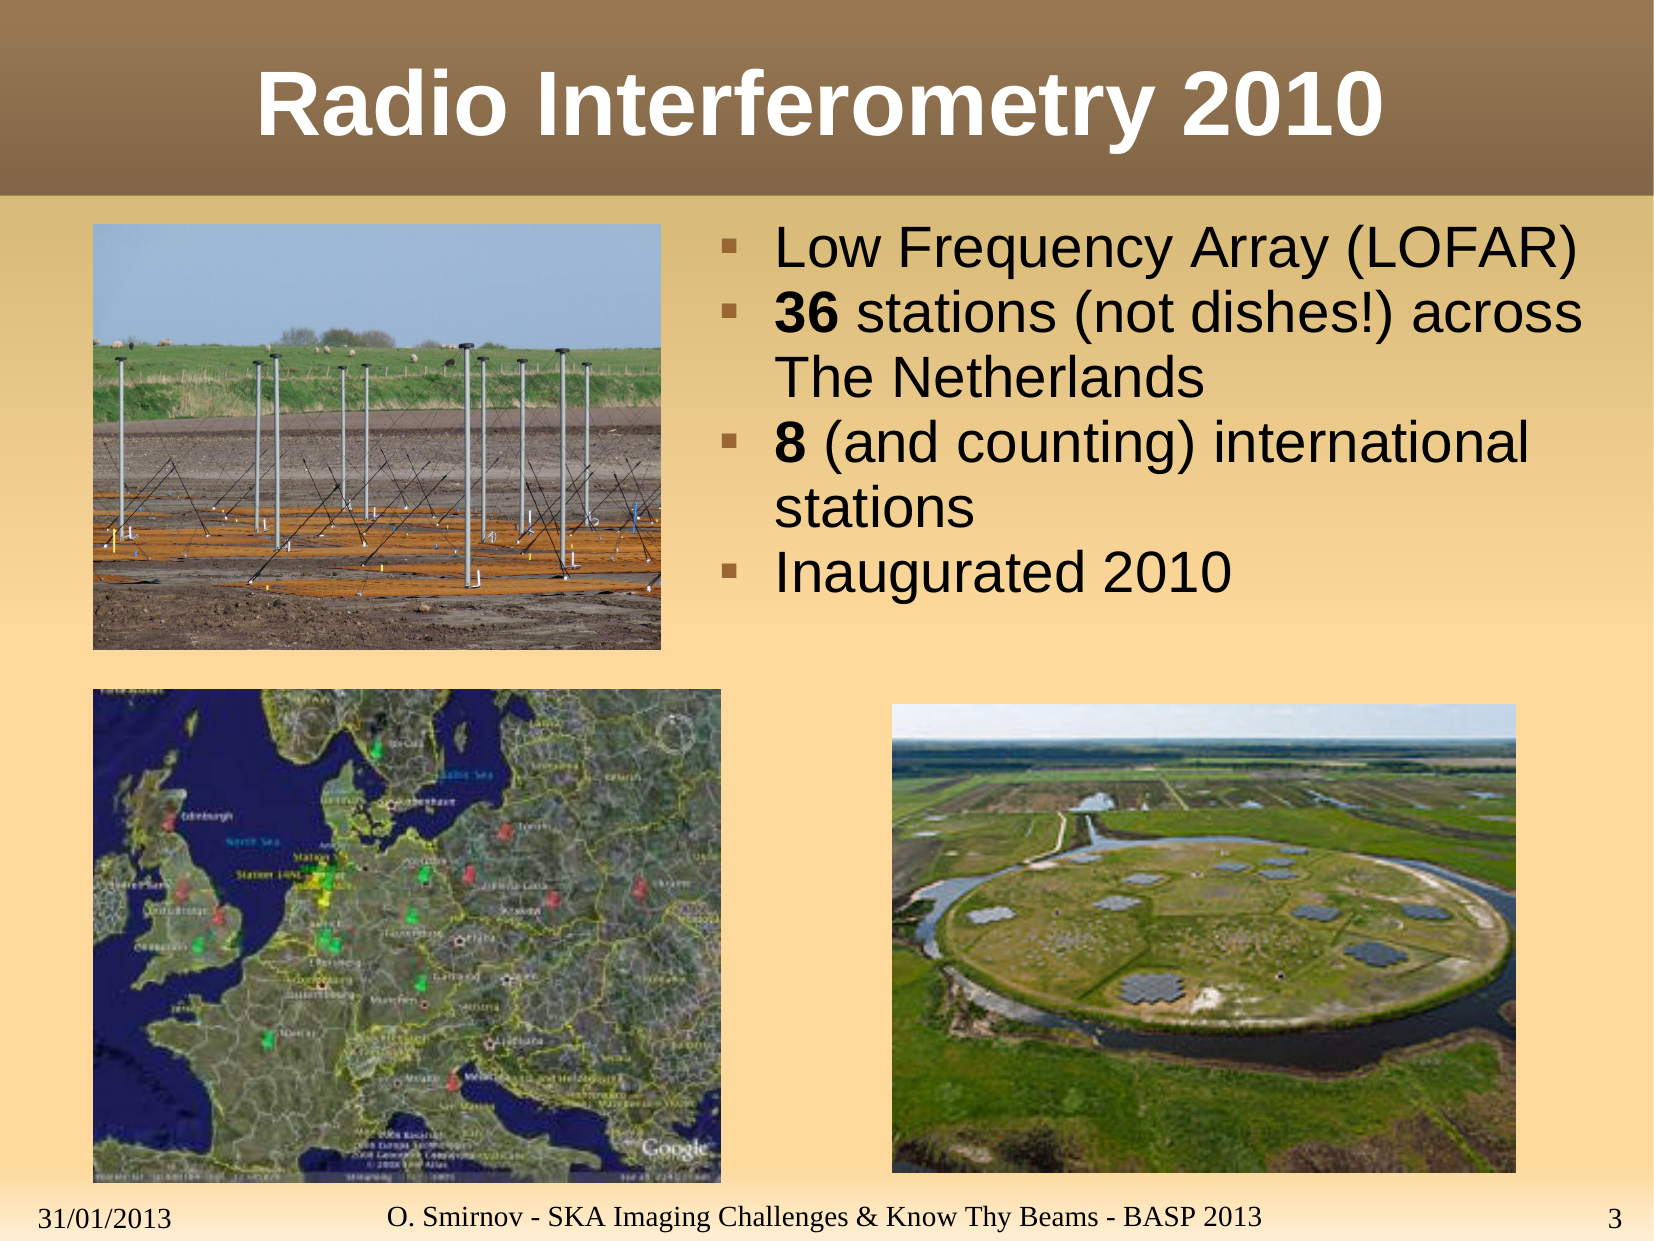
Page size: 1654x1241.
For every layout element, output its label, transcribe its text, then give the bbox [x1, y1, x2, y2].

title Radio Interferometry 2010 [76, 0, 1565, 208]
text_box Low Frequency Array (LOFAR) 36 stations (not dishes!) across The Netherlands 8 (and counting) international stations Inaugurated 2010 [689, 207, 1636, 927]
picture [0, 0, 1654, 1241]
